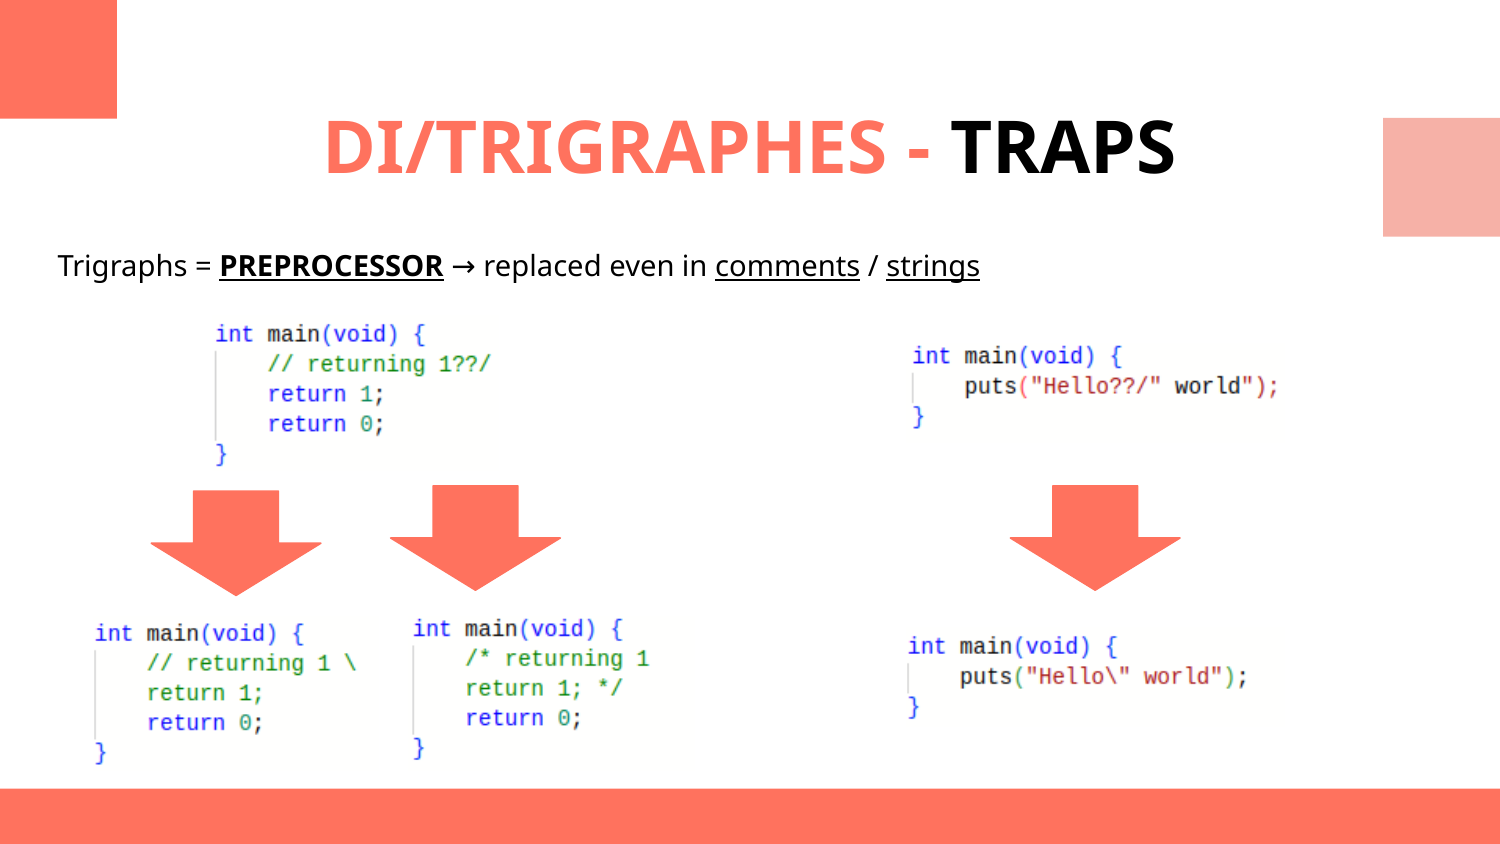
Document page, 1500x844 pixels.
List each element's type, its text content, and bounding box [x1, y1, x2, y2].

text_box [1010, 485, 1181, 591]
text_box [151, 491, 321, 596]
picture [408, 616, 695, 771]
text_box Trigraphs = PREPROCESSOR → replaced even in comments / strings [42, 232, 1428, 301]
picture [906, 343, 1285, 443]
picture [906, 627, 1285, 727]
text_box [390, 485, 561, 591]
picture [93, 616, 379, 771]
title DI/TRIGRAPHES - TRAPS [97, 107, 1402, 181]
picture [212, 315, 499, 471]
